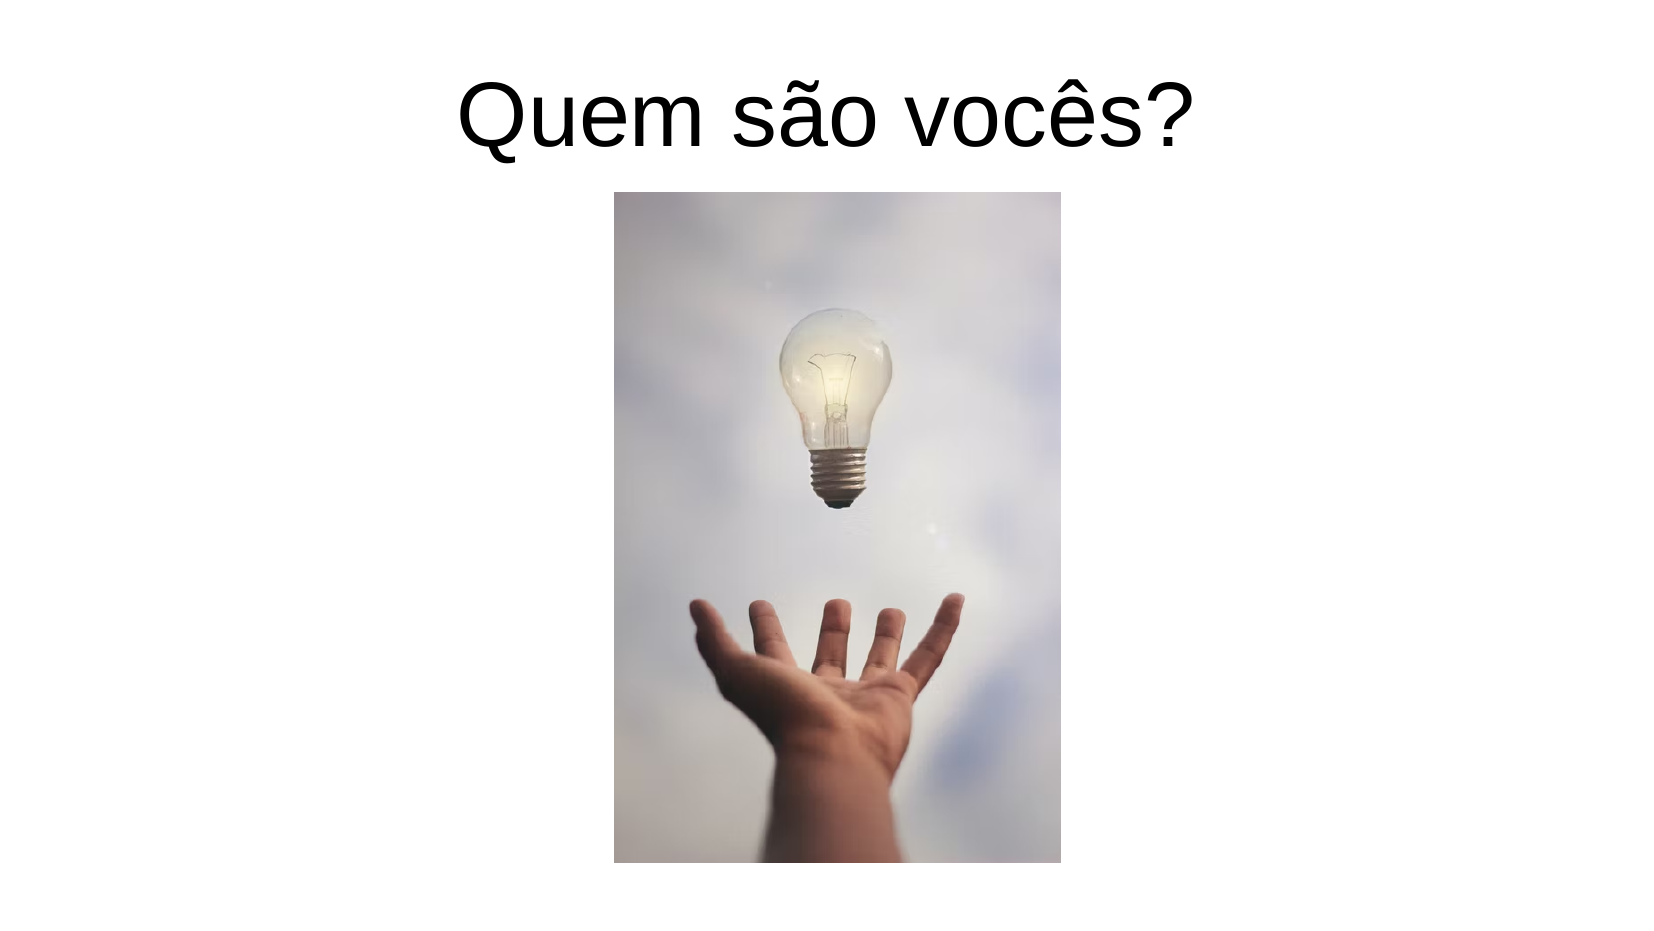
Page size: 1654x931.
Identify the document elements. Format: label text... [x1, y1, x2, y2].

title Quem são vocês? [82, 37, 1571, 193]
picture [614, 192, 1061, 863]
